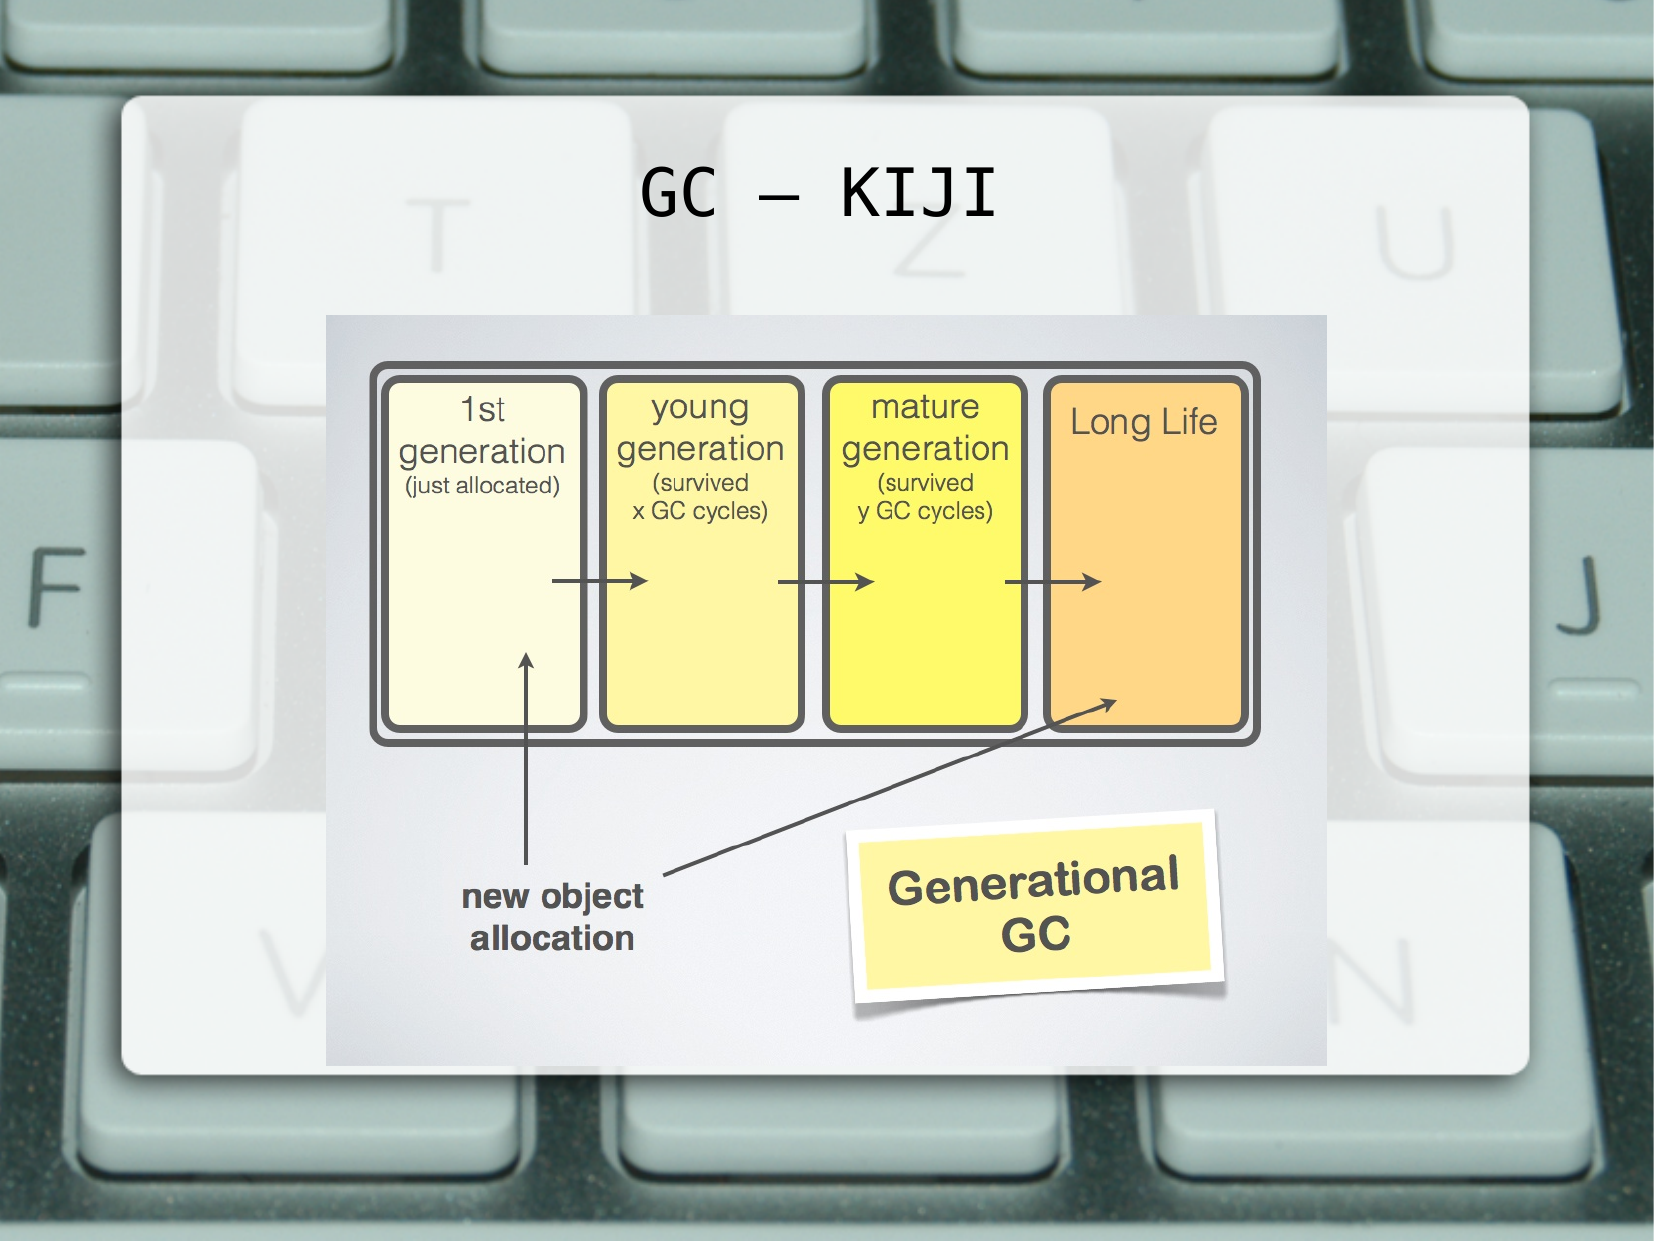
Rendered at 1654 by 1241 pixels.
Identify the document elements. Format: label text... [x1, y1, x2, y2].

picture [0, 0, 1654, 1241]
title GC – KIJI [135, 117, 1506, 271]
